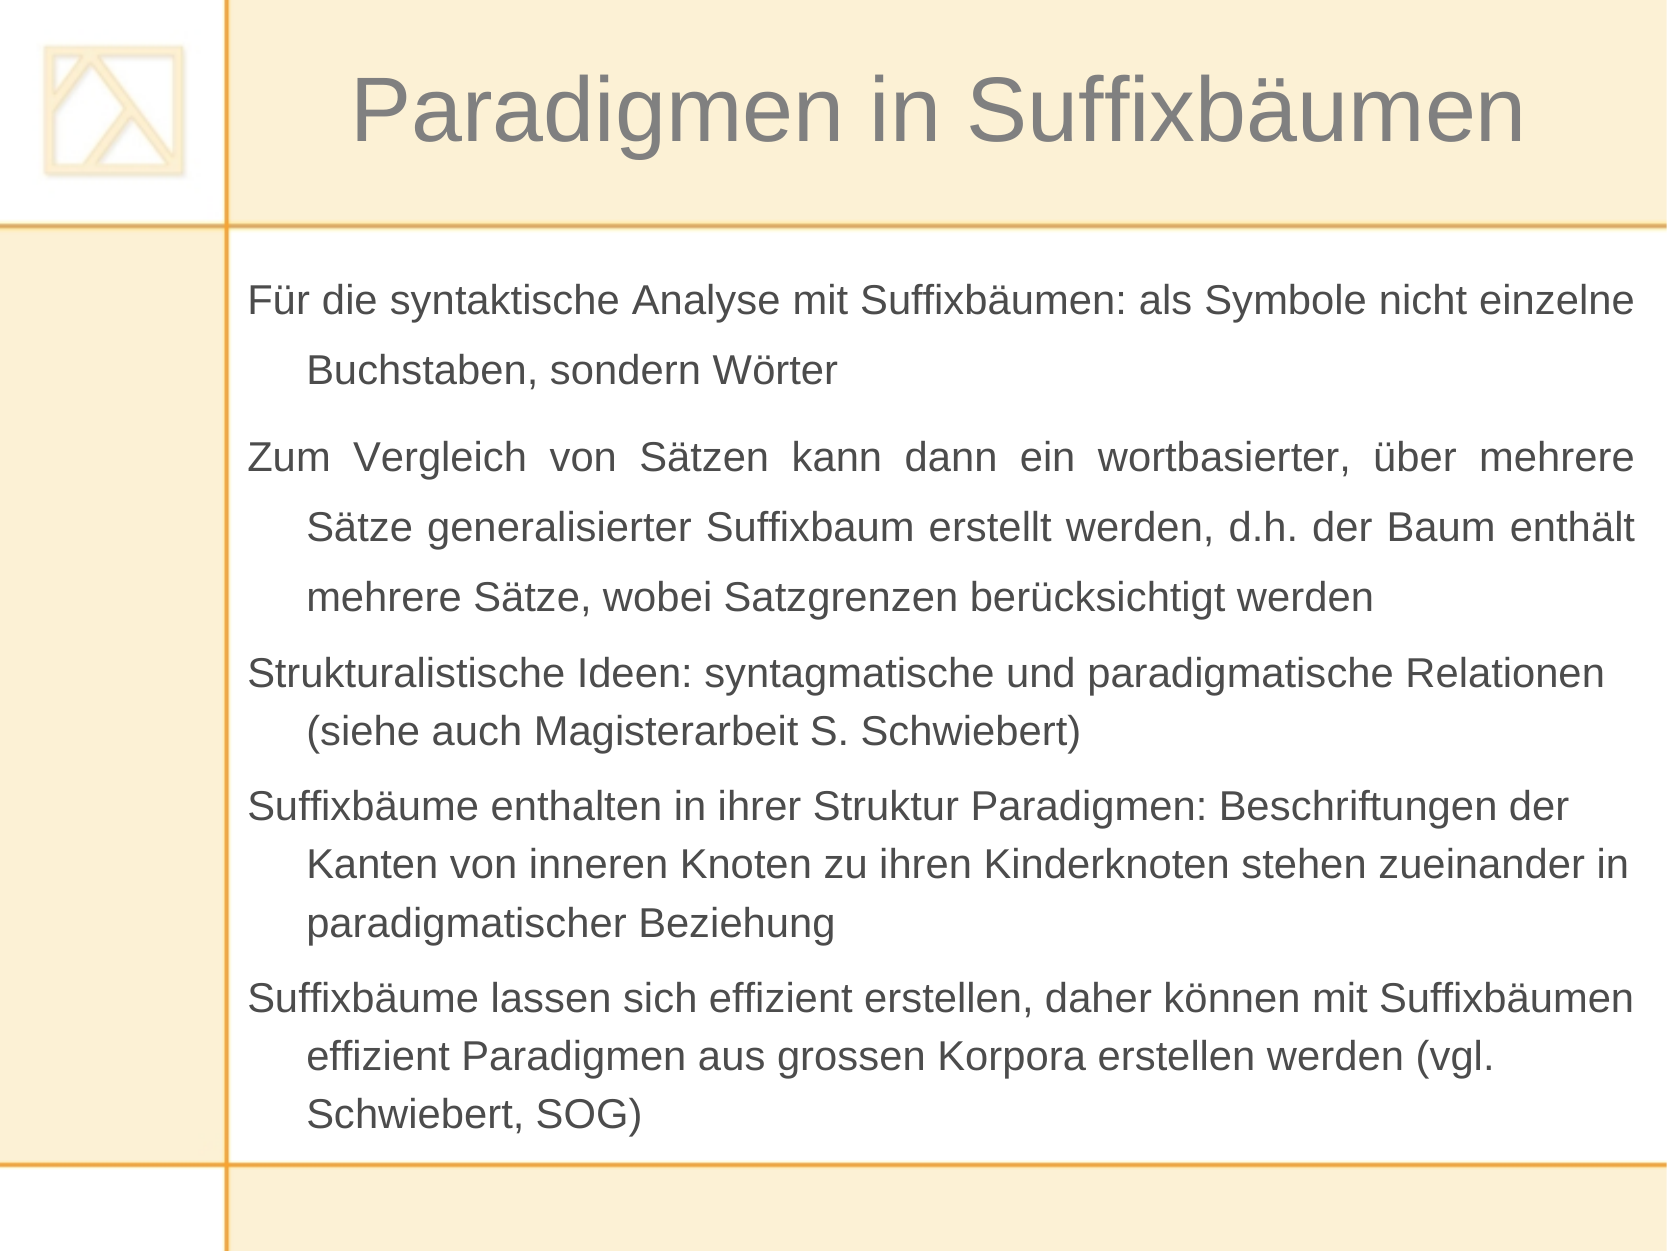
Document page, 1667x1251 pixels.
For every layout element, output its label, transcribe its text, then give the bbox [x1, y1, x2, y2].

list Für die syntaktische Analyse mit Suffixbäumen: als Symbole nicht einzelne Buchstaben, sondern Wörter Zum Vergleich von Sätzen kann dann ein wortbasierter, über mehrere Sätze generalisierter Suffixbaum erstellt werden, d.h. der Baum enthält mehrere Sätze, wobei Satzgrenzen berücksichtigt werden Strukturalistische Ideen: syntagmatische und paradigmatische Relationen (siehe auch Magisterarbeit S. Schwiebert) Suffixbäume enthalten in ihrer Struktur Paradigmen: Beschriftungen der Kanten von inneren Knoten zu ihren Kinderknoten stehen zueinander in paradigmatischer Beziehung Suffixbäume lassen sich effizient erstellen, daher können mit Suffixbäumen effizient Paradigmen aus grossen Korpora erstellen werden (vgl. Schwiebert, SOG) [218, 253, 1636, 1120]
title Paradigmen in Suffixbäumen [268, 6, 1611, 216]
picture [0, 0, 1667, 1251]
